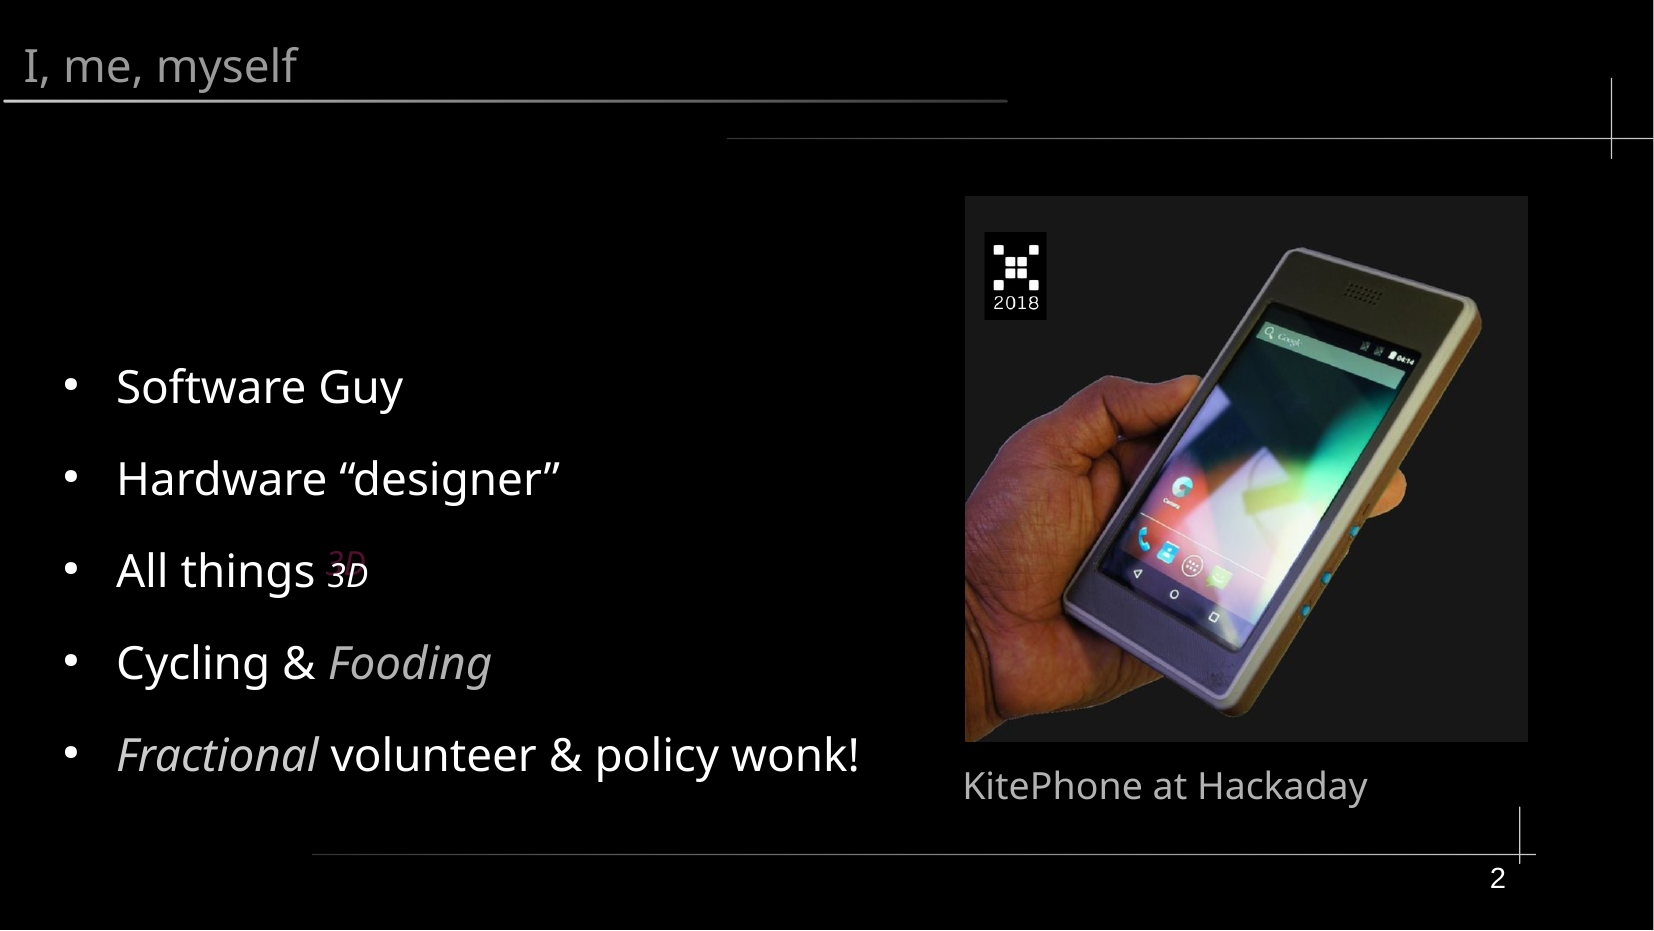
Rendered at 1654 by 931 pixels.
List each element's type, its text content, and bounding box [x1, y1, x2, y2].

text_box KitePhone at Hackaday [947, 752, 1375, 812]
list Software Guy Hardware “designer” All things 3D Cycling & Fooding Fractional volunteer & policy wonk! [45, 354, 1013, 894]
title I, me, myself [23, 11, 1589, 119]
picture [965, 196, 1528, 743]
